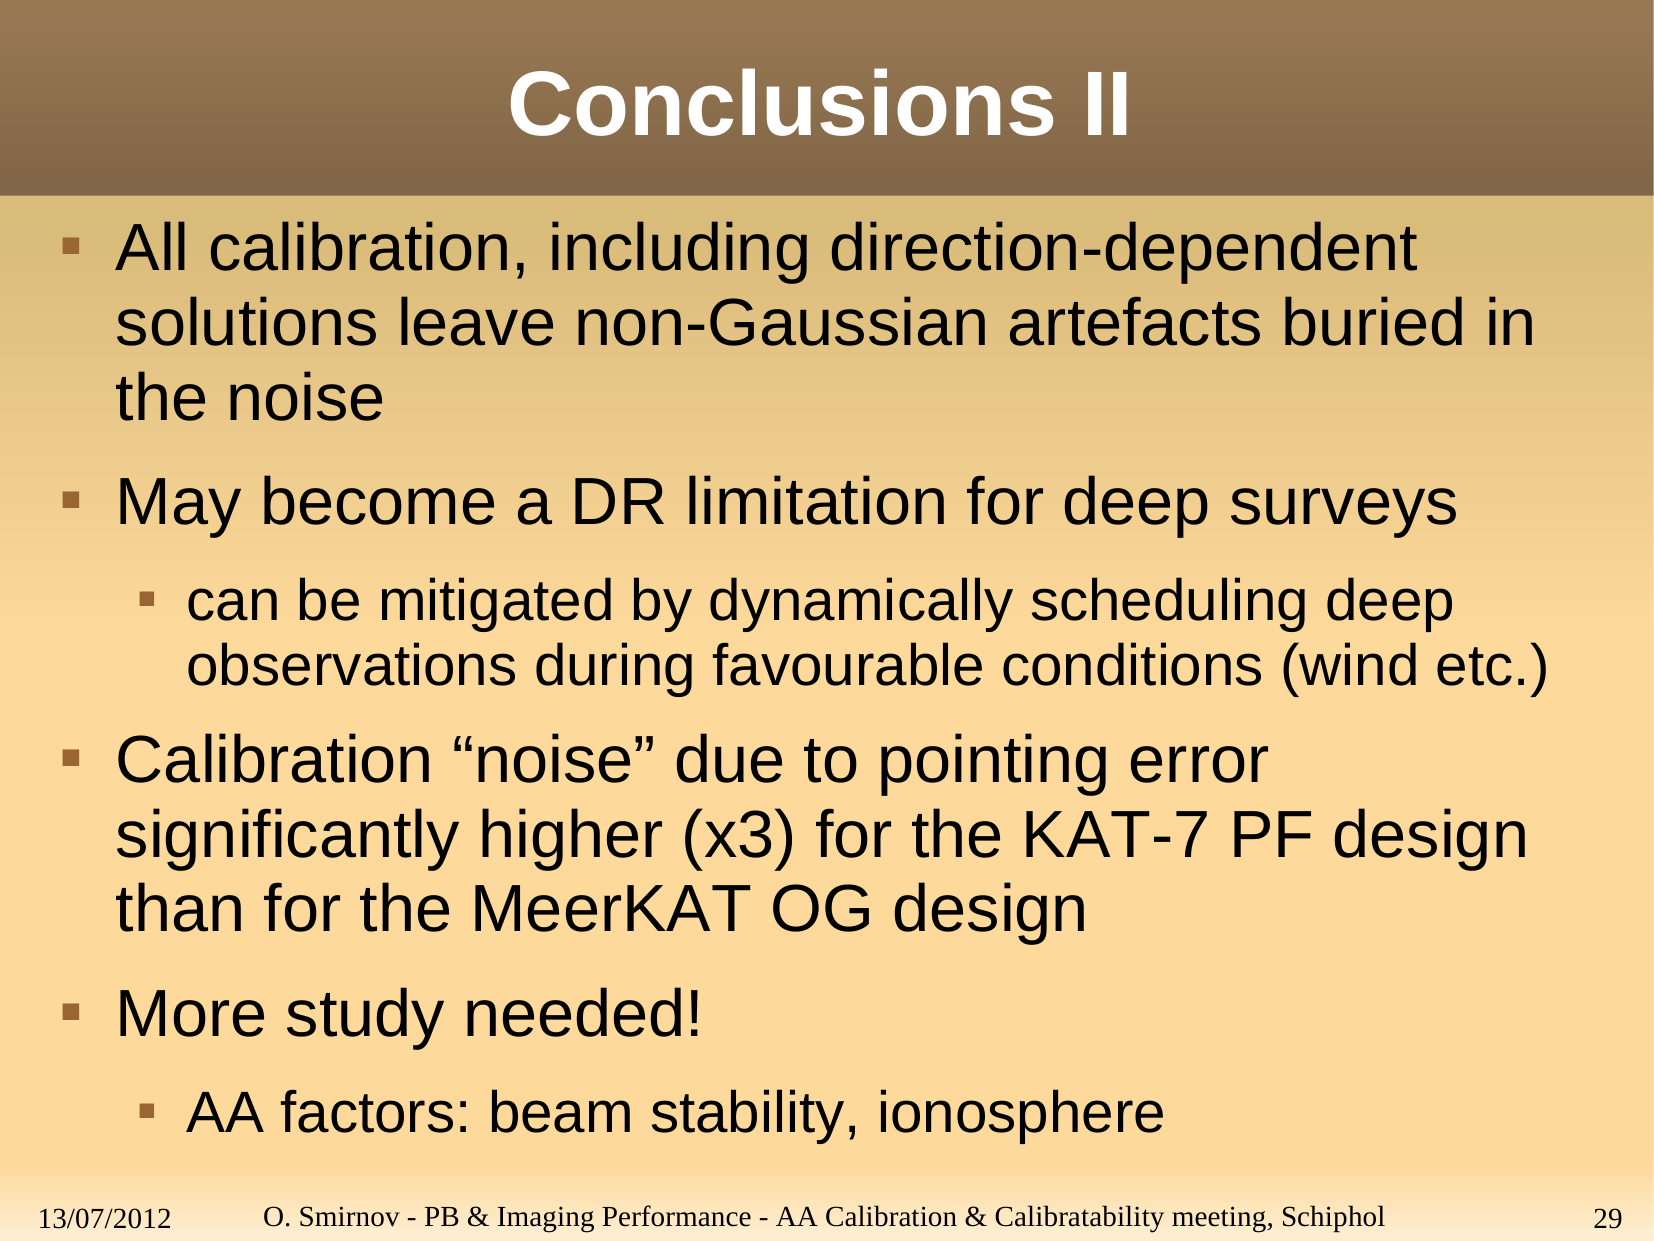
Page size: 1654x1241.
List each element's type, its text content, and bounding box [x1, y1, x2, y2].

list All calibration, including direction-dependent solutions leave non-Gaussian artefacts buried in the noise May become a DR limitation for deep surveys can be mitigated by dynamically scheduling deep observations during favourable conditions (wind etc.) Calibration “noise” due to pointing error significantly higher (x3) for the KAT-7 PF design than for the MeerKAT OG design More study needed! AA factors: beam stability, ionosphere [45, 210, 1621, 1145]
picture [0, 0, 1654, 1241]
title Conclusions II [76, 0, 1565, 208]
